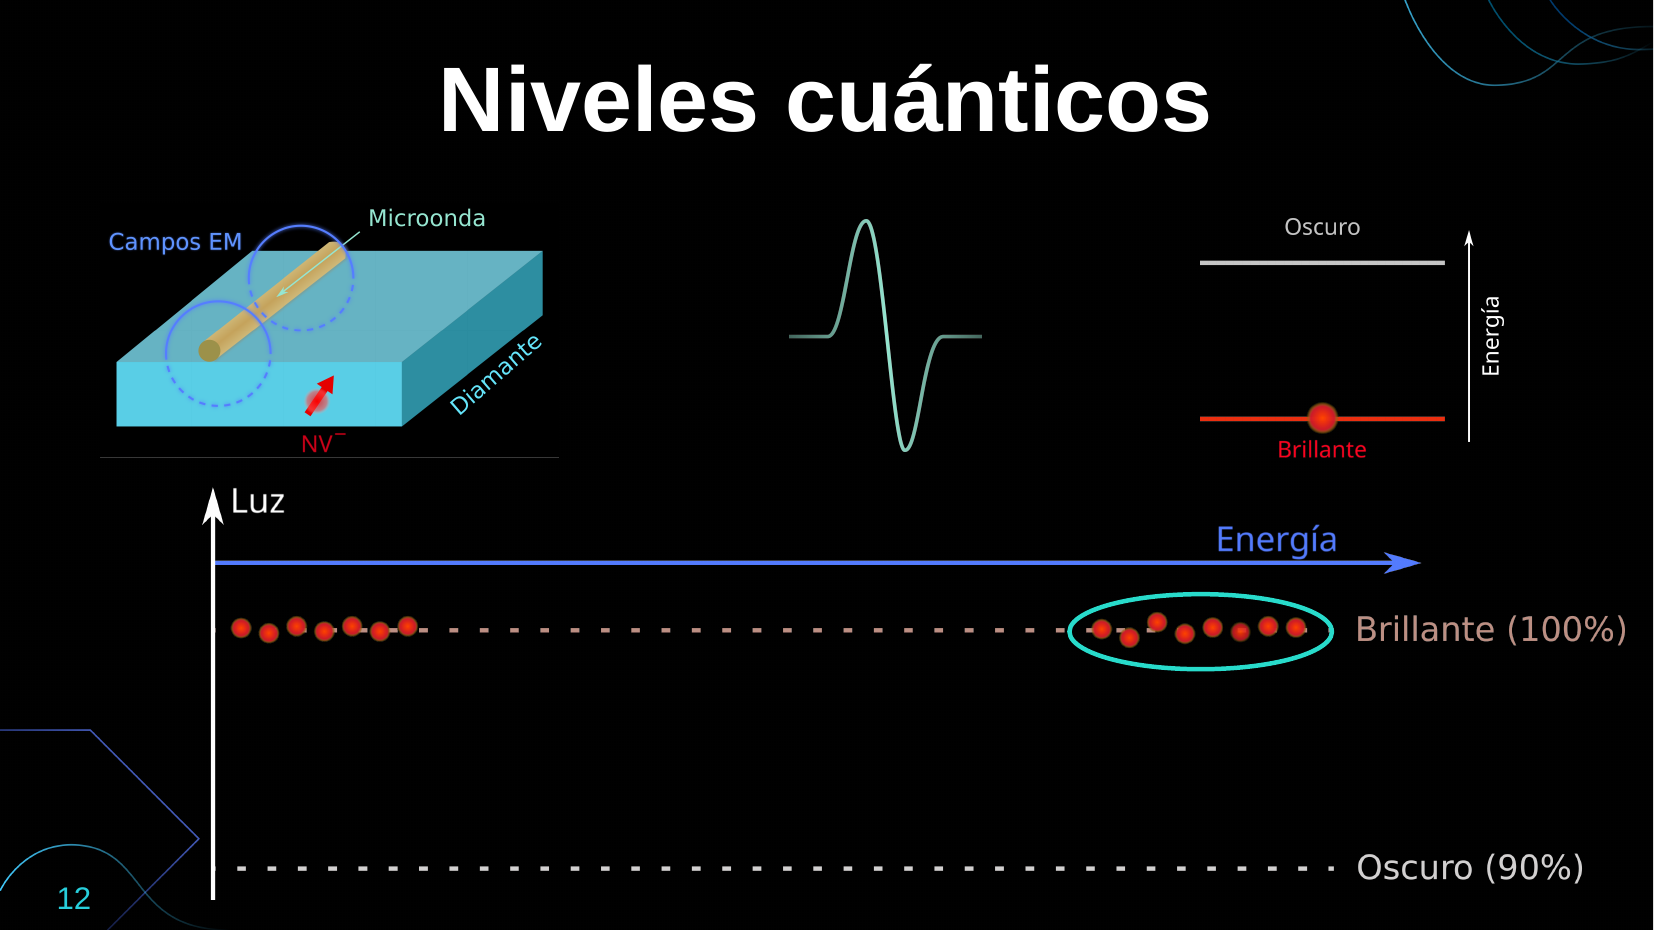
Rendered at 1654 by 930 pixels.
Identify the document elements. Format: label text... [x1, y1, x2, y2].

text_box Niveles cuánticos [424, 40, 1229, 159]
picture [0, 0, 1654, 930]
text_box <number> [42, 873, 215, 930]
